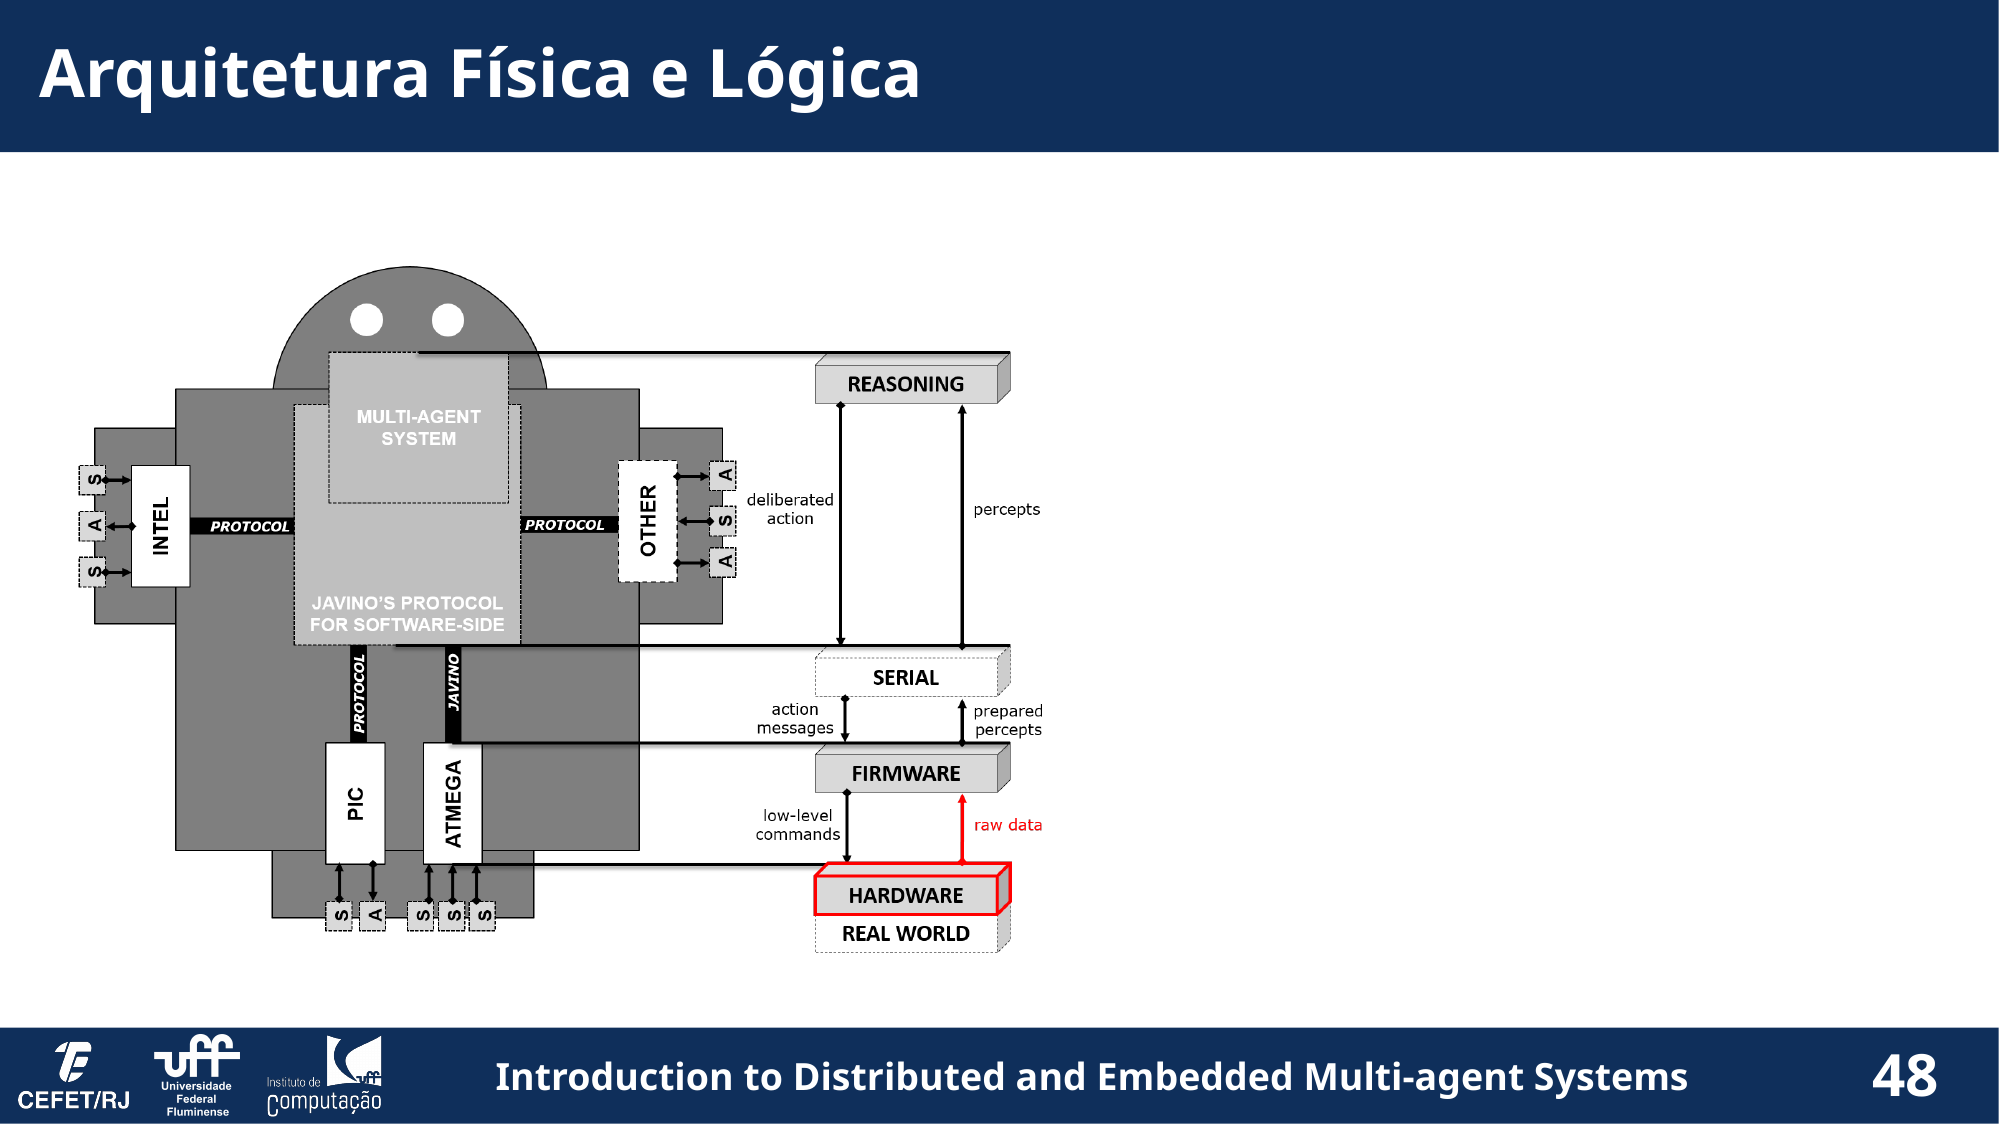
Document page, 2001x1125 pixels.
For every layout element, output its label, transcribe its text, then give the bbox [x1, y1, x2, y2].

picture [265, 1033, 383, 1117]
text_box Arquitetura Física e Lógica [25, 23, 1998, 116]
picture [153, 1033, 241, 1121]
picture [77, 266, 1065, 961]
picture [18, 1021, 129, 1125]
